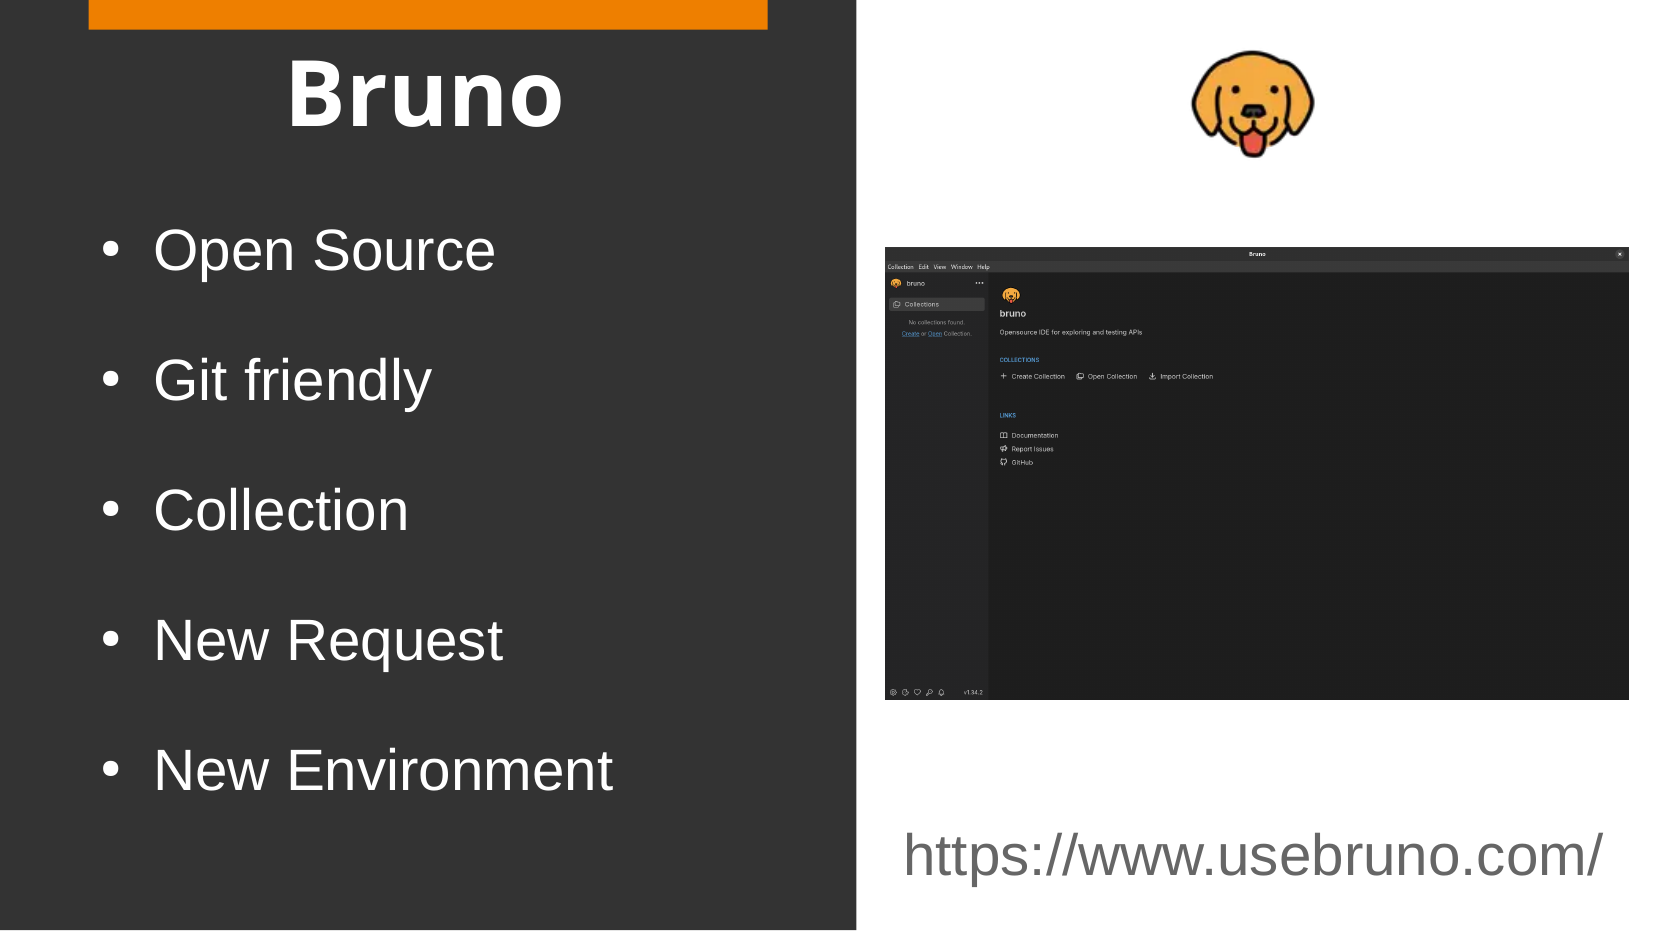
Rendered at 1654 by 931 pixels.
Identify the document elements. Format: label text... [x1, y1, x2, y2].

text_box [0, 0, 857, 931]
picture [885, 247, 1629, 700]
text_box https://www.usebruno.com/ [888, 814, 1654, 931]
picture [1178, 29, 1329, 180]
list Open Source Git friendly Collection New Request New Environment [82, 217, 768, 857]
title Bruno [82, 13, 768, 169]
